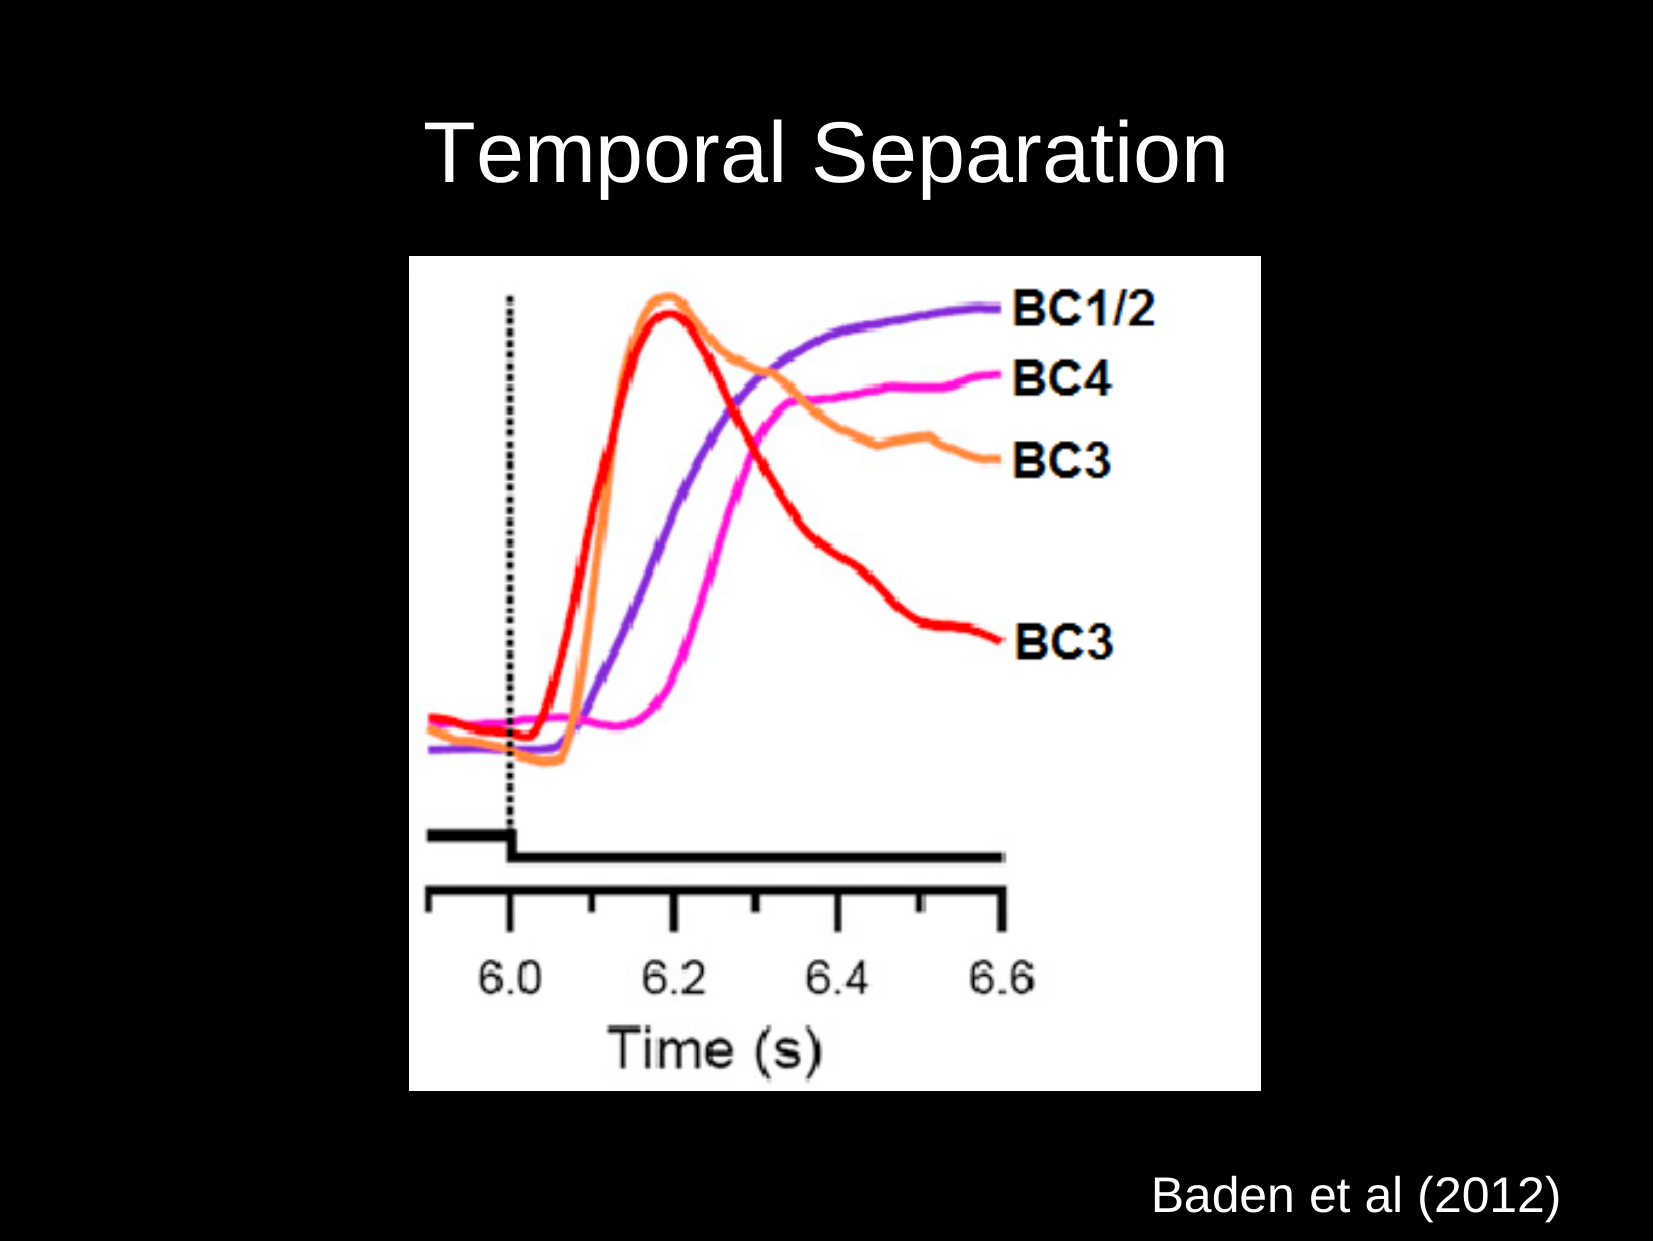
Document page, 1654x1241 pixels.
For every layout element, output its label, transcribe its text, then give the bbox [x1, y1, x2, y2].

list Baden et al (2012) [1080, 1166, 1606, 1241]
title Temporal Separation [82, 49, 1571, 257]
picture [409, 256, 1261, 1091]
